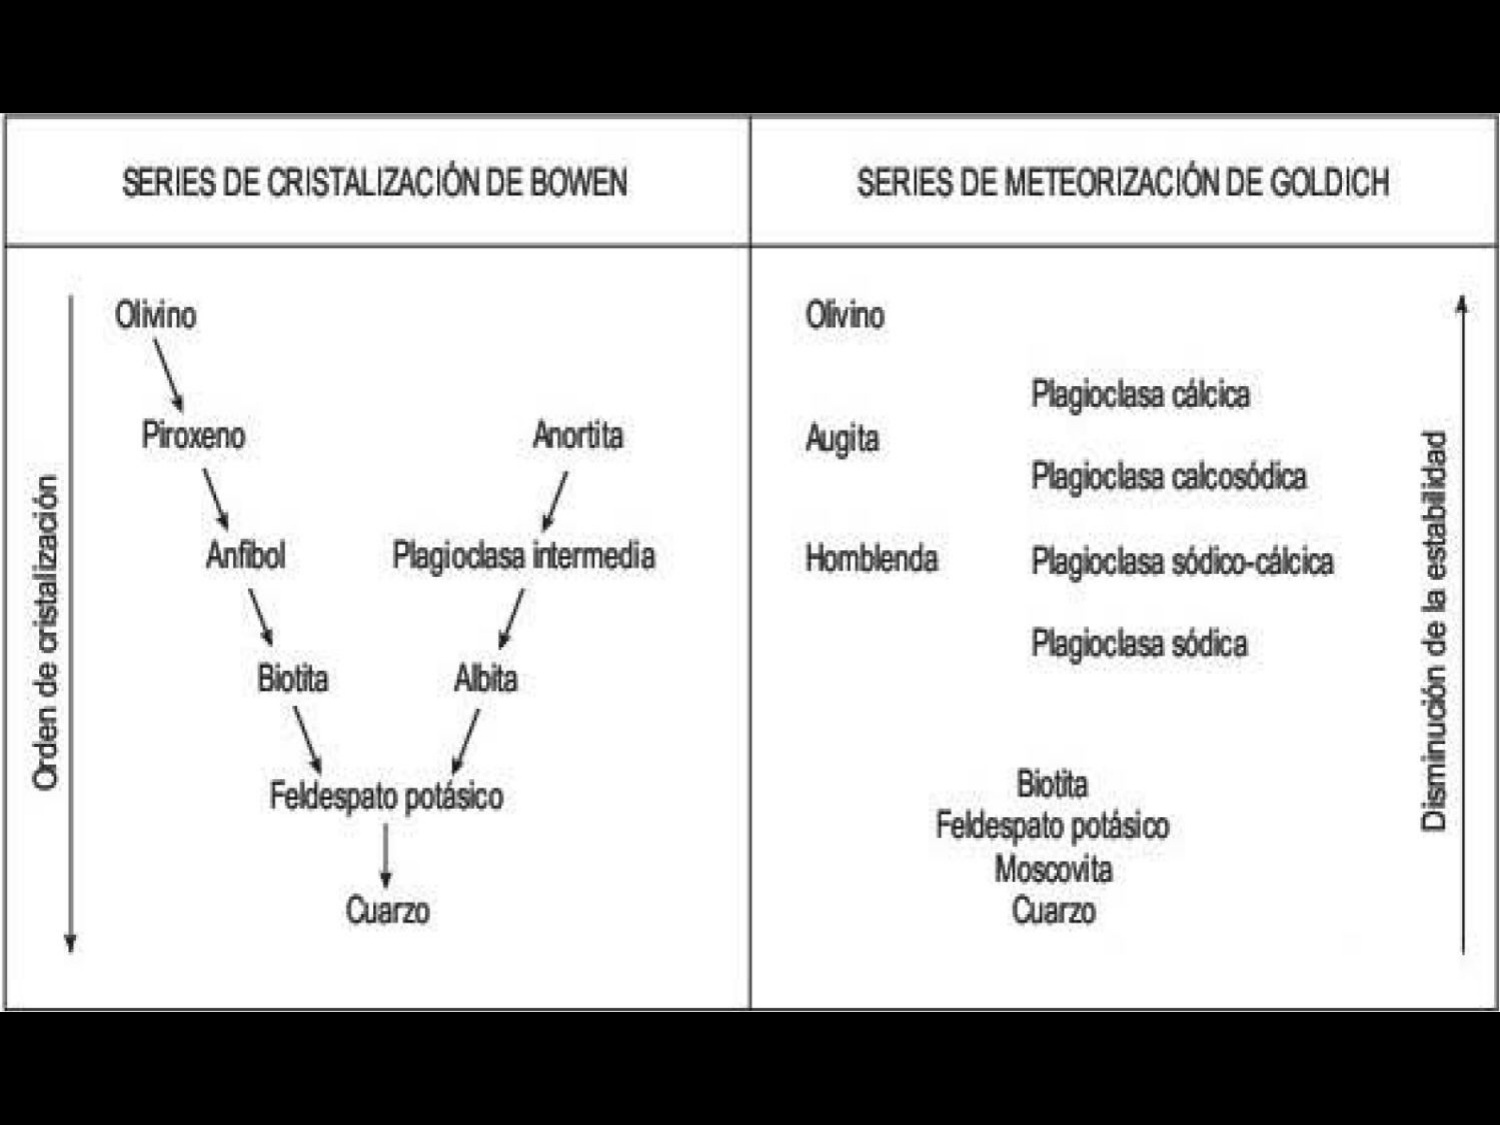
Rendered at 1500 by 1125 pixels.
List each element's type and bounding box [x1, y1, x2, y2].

picture [0, 113, 1500, 1012]
